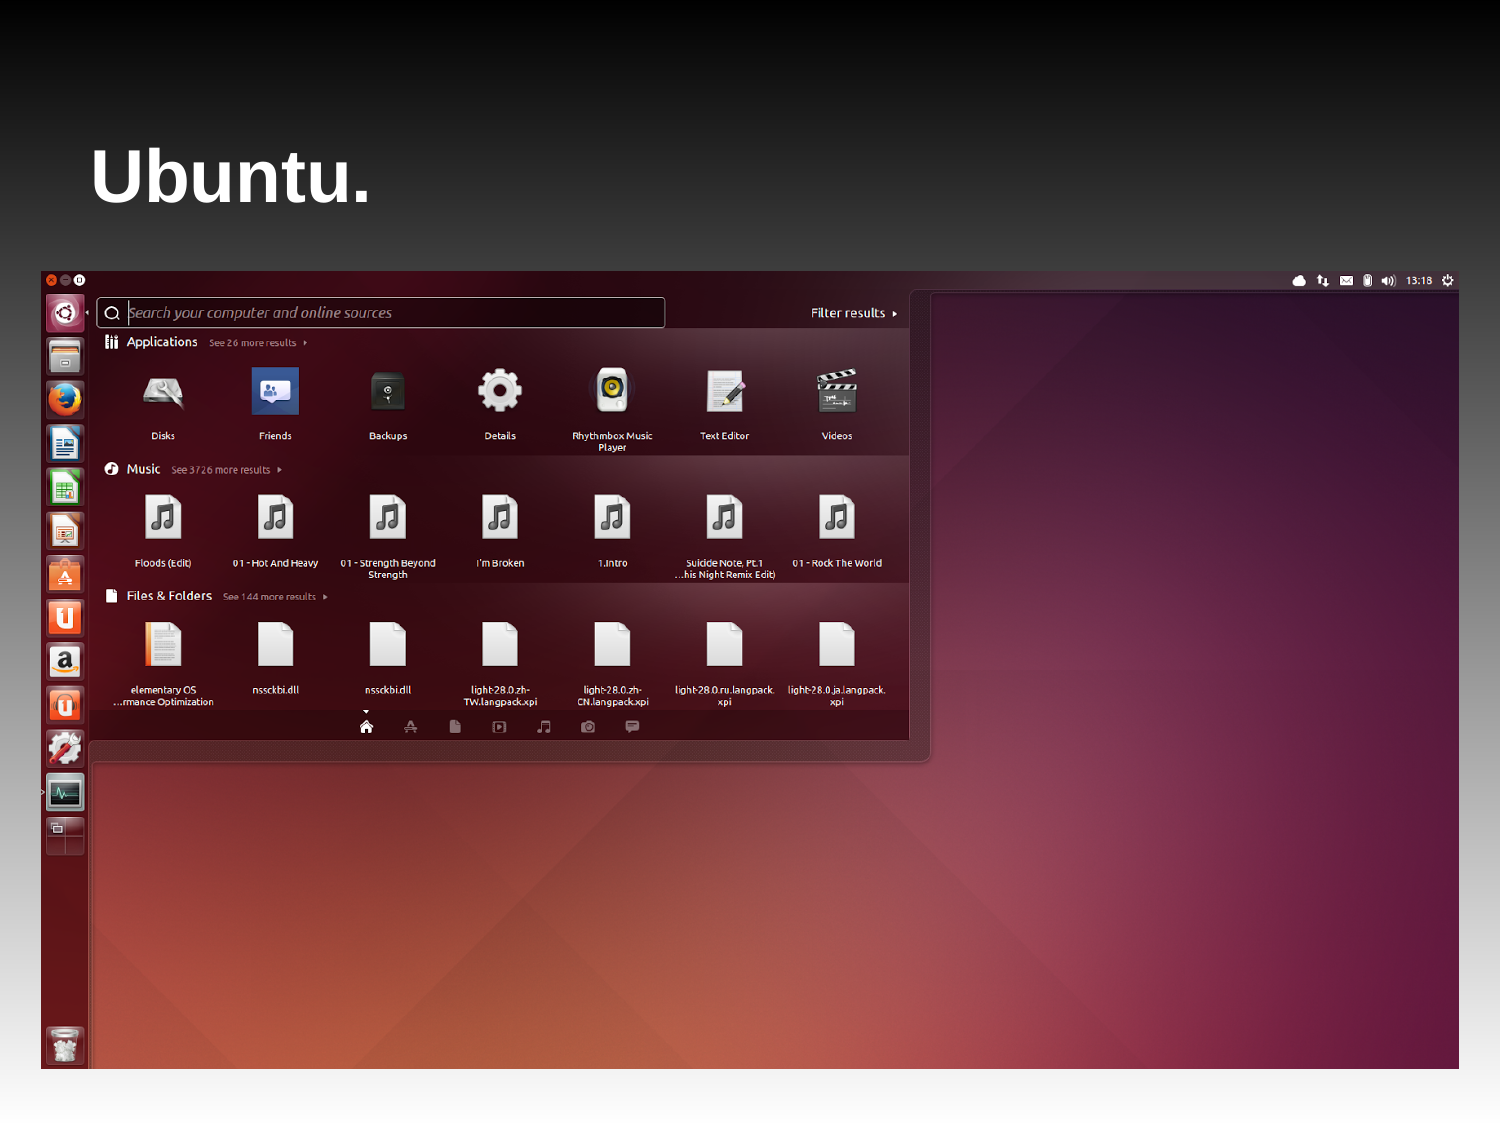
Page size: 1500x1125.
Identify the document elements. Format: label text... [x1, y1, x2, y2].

title Ubuntu. [75, 45, 1425, 233]
picture [41, 271, 1459, 1069]
